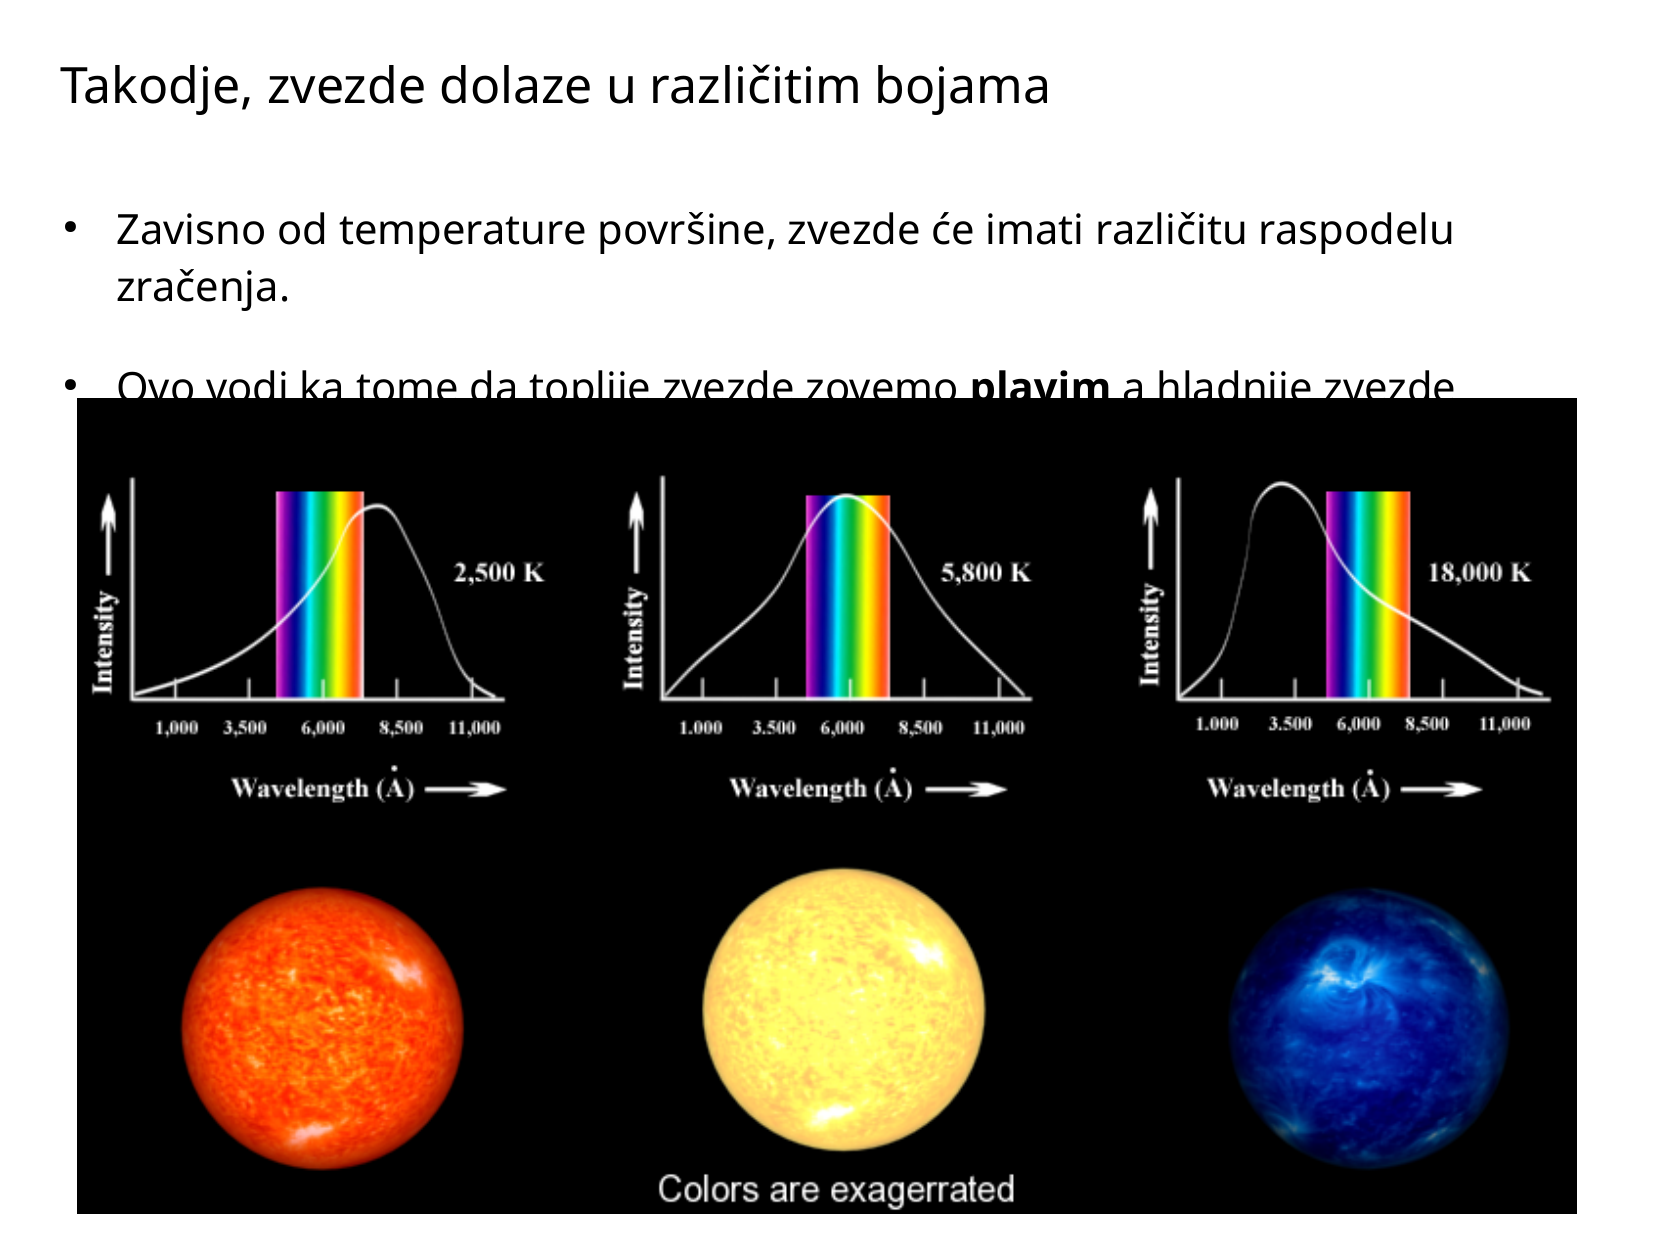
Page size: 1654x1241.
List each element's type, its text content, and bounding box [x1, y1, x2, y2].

picture [77, 398, 1577, 1214]
title Takodje, zvezde dolaze u različitim bojama [59, 17, 1648, 150]
list Zavisno od temperature površine, zvezde će imati različitu raspodelu zračenja. Ovo vodi ka tome da toplije zvezde zovemo plavim a hladnije zvezde crvenim [45, 199, 1635, 1173]
